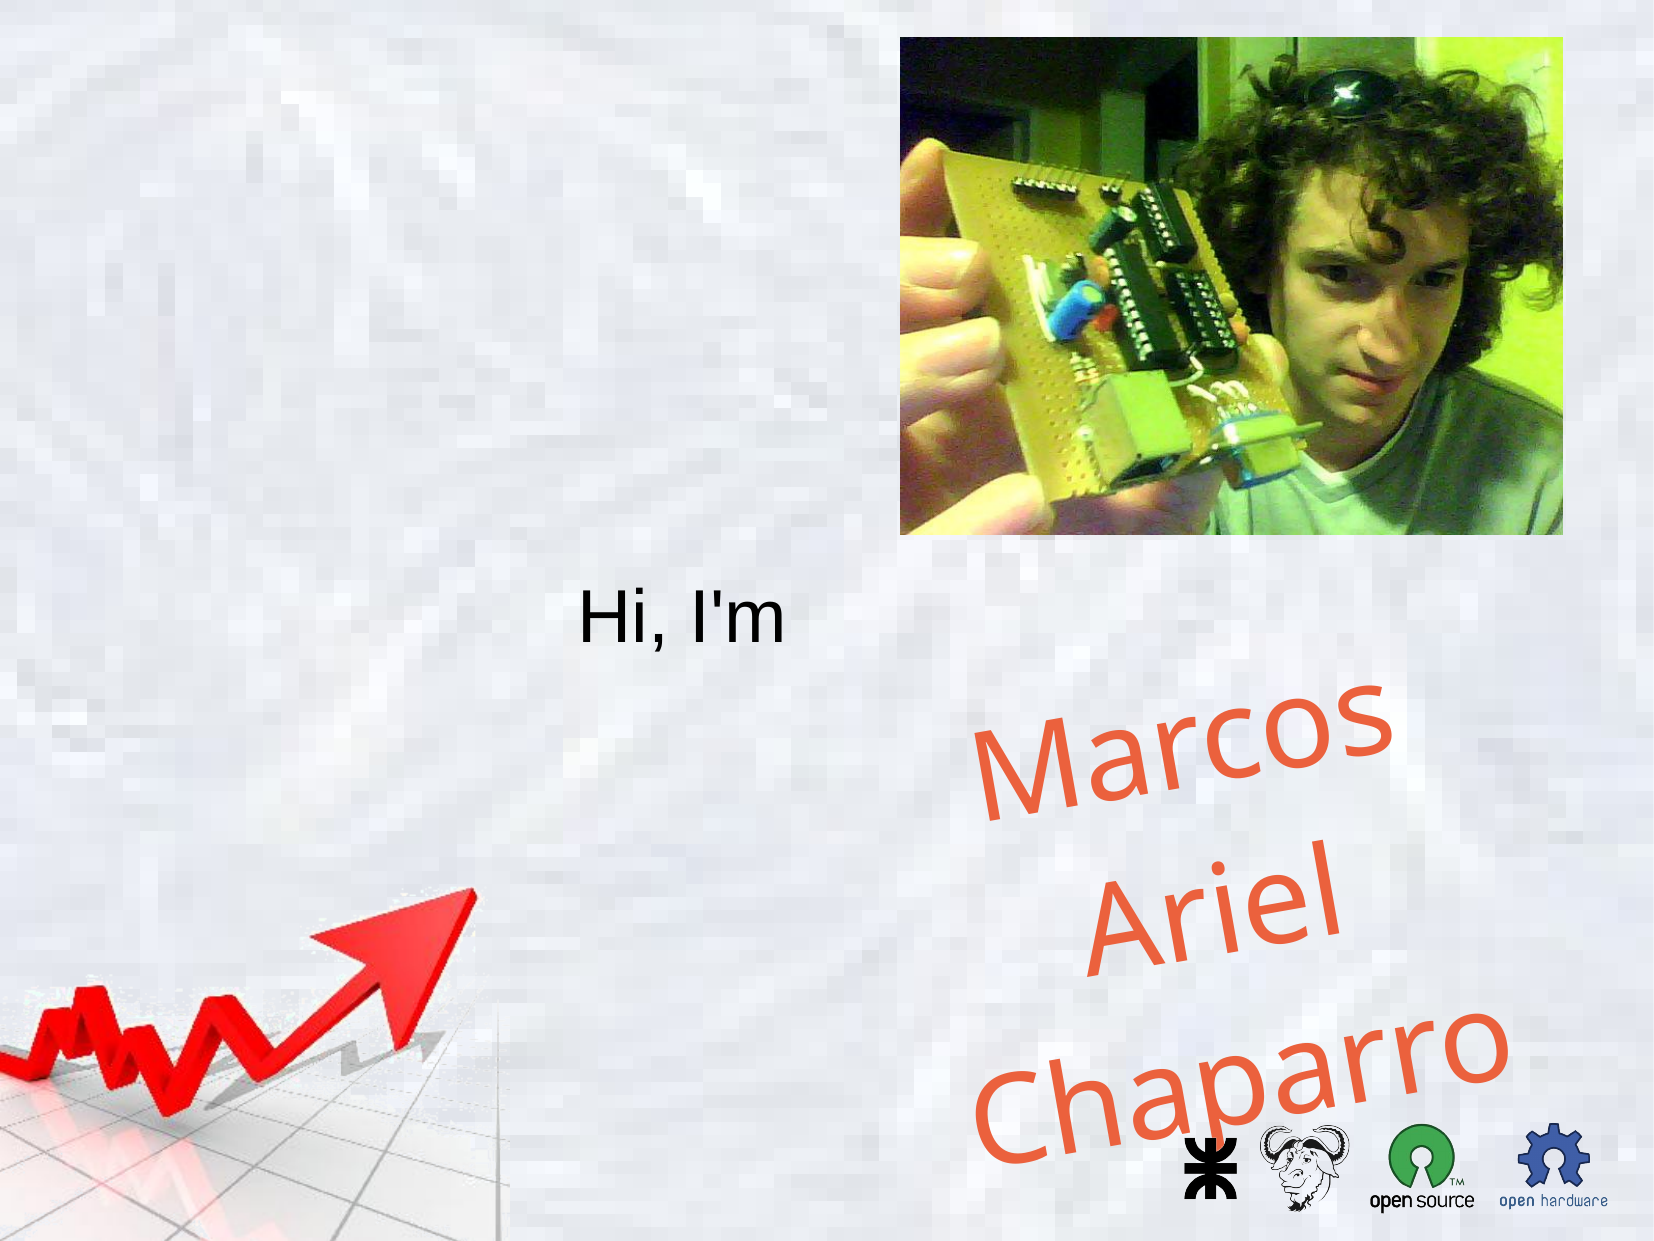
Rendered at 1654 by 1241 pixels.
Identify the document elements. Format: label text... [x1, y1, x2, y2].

text_box Hi, I'm [562, 567, 1013, 676]
picture [0, 0, 1654, 1241]
text_box Marcos Ariel Chaparro [795, 582, 1605, 1113]
